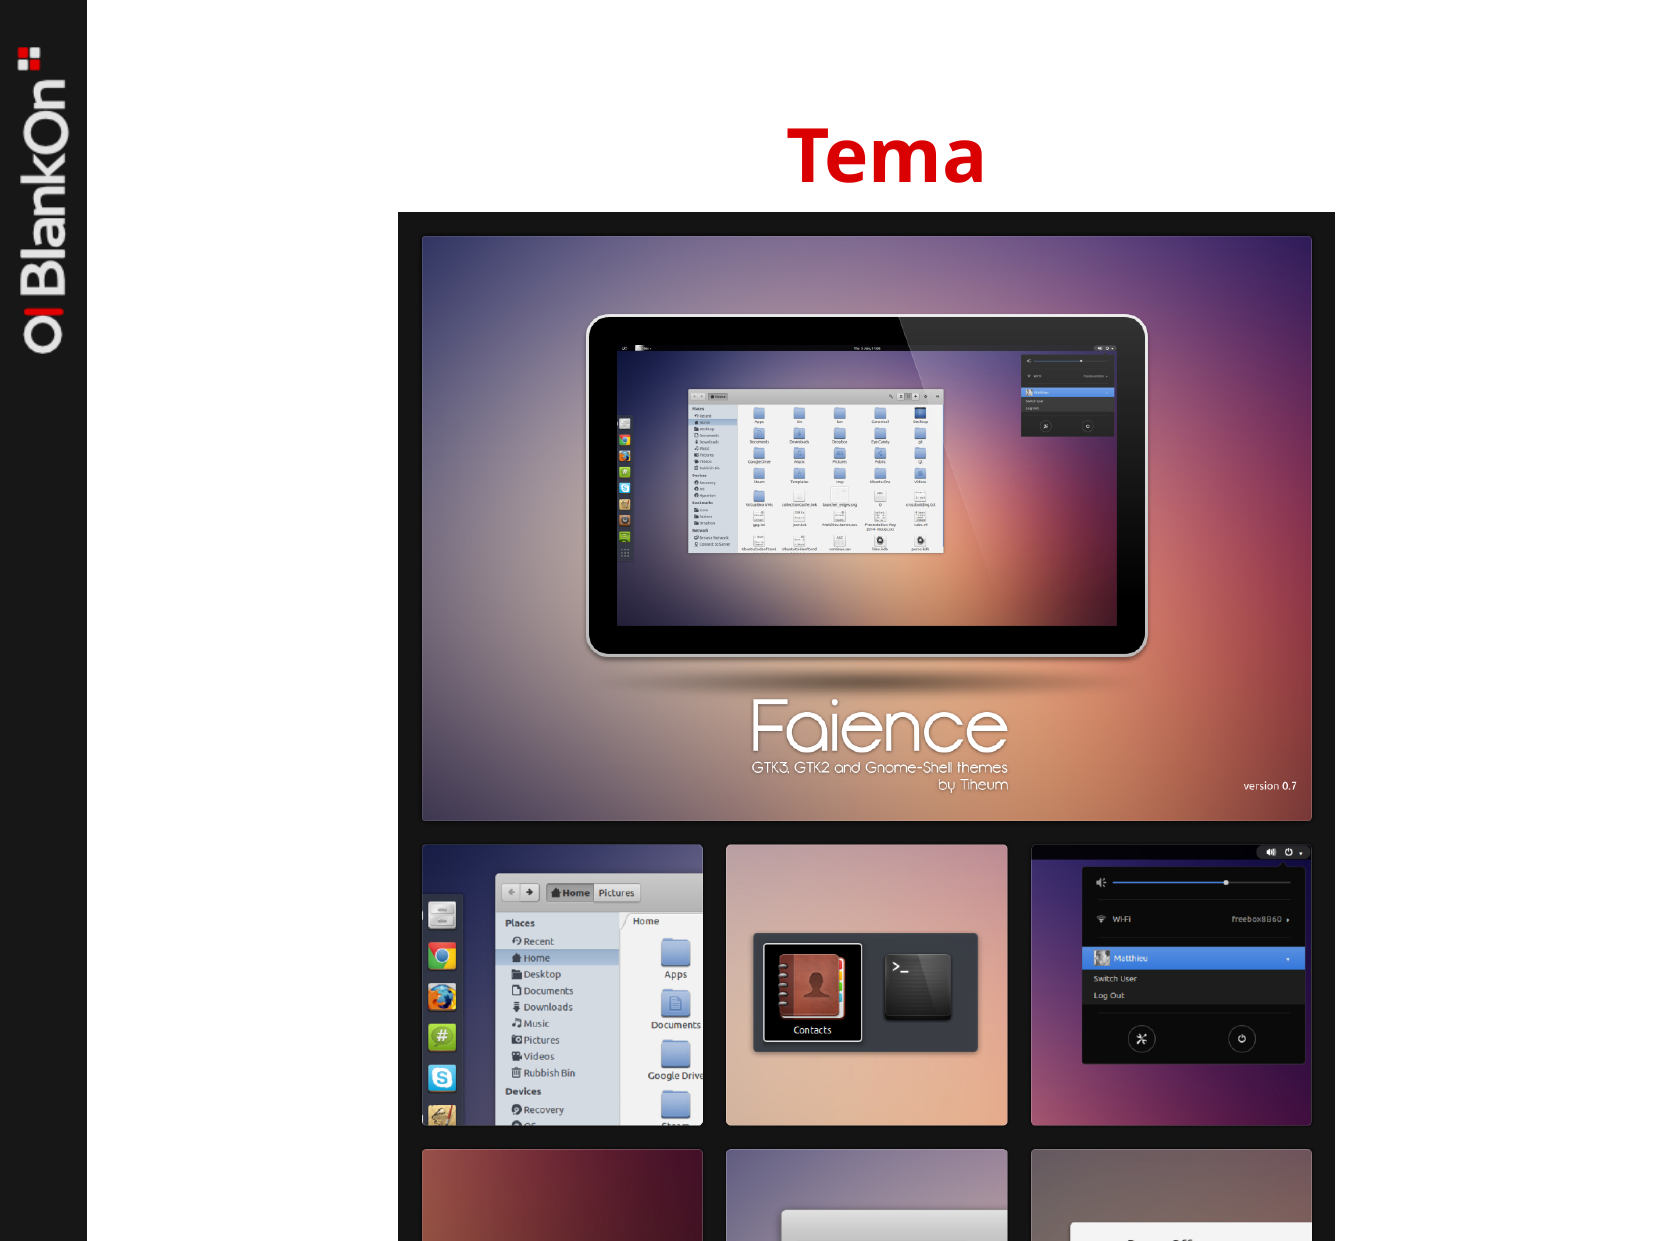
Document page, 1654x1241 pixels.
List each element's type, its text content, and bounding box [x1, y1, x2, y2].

title Tema [124, 49, 1613, 257]
picture [398, 212, 1335, 1241]
picture [0, 0, 87, 1241]
